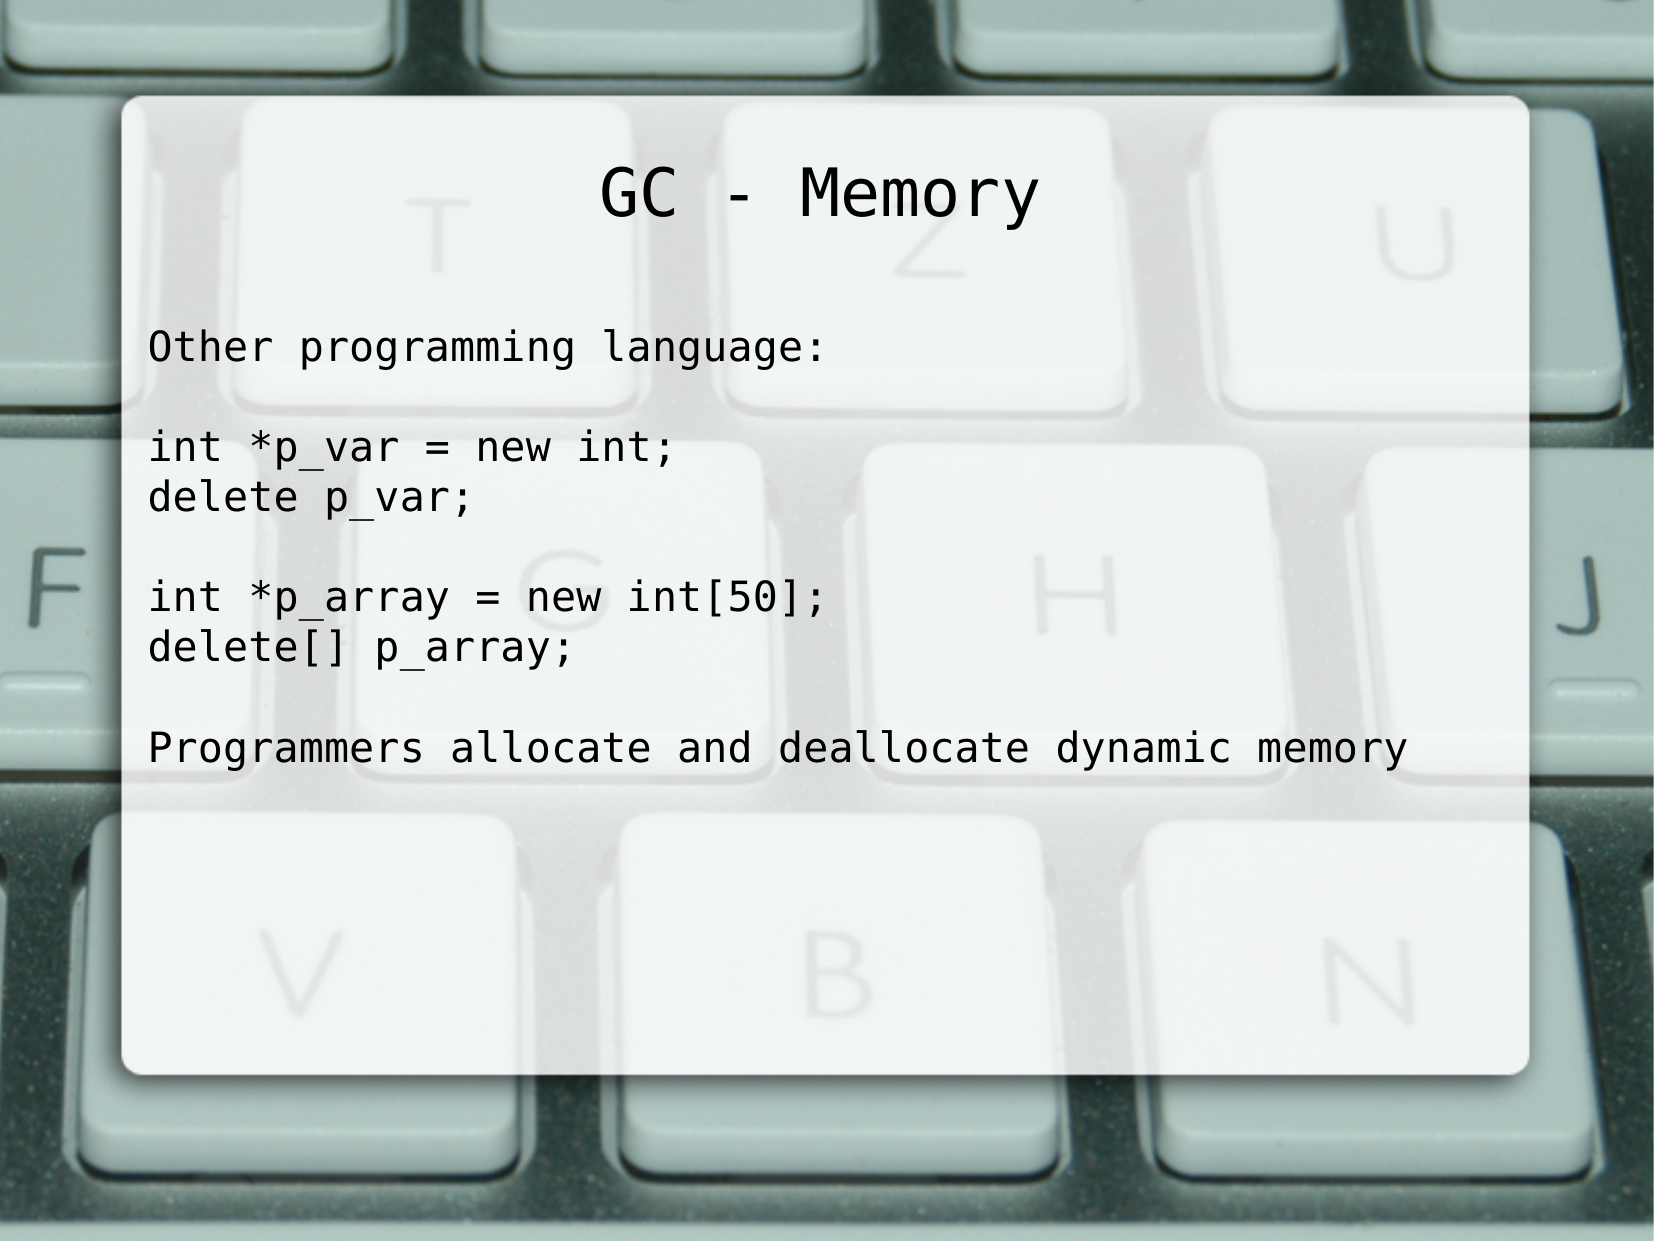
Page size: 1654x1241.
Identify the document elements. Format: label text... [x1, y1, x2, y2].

picture [0, 0, 1654, 1241]
list Other programming language: int *p_var = new int; delete p_var; int *p_array = new int[50]; delete[] p_array; Programmers allocate and deallocate dynamic memory [147, 315, 1506, 1066]
title GC - Memory [135, 117, 1506, 271]
